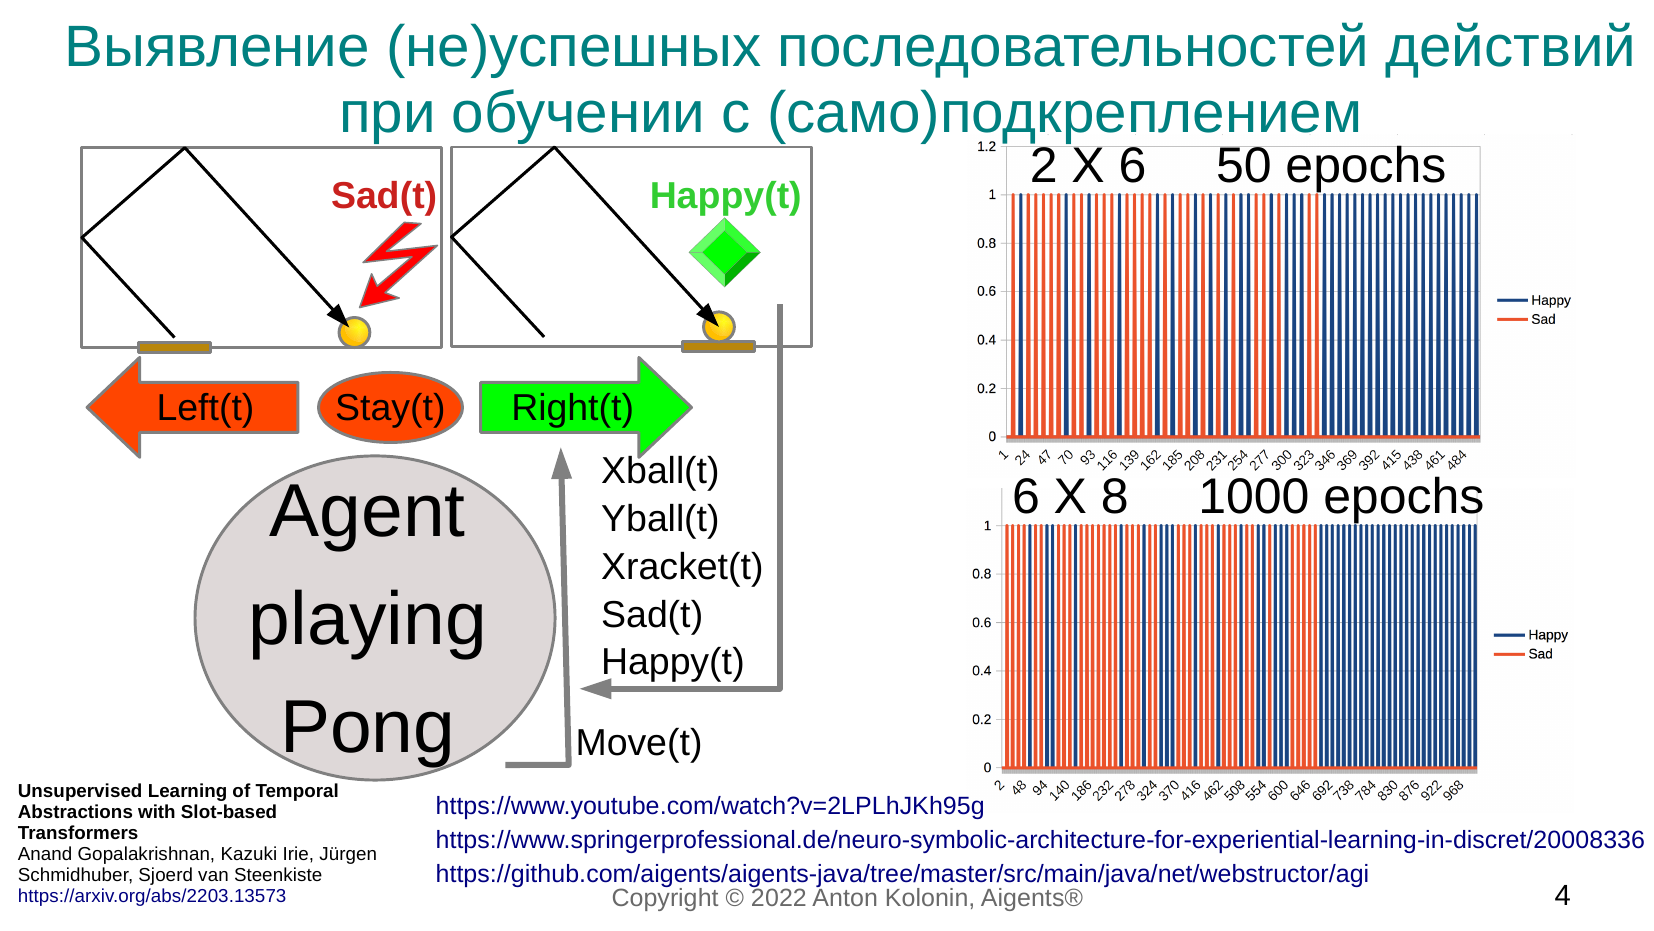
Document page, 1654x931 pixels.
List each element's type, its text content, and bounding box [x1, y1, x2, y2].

text_box https://www.youtube.com/watch?v=2LPLhJKh95g https://www.springerprofessional.de/neuro-symbolic-architecture-for-experiential-learning-in-discret/20008336 https://github.com/aigents/aigents-java/tree/master/src/main/java/net/webstructor/agi [420, 784, 1654, 896]
text_box [682, 311, 755, 352]
text_box Unsupervised Learning of Temporal Abstractions with Slot-based Transformers Anand Gopalakrishnan, Kazuki Irie, Jürgen Schmidhuber, Sjoerd van Steenkiste https://arxiv.org/abs/2203.13573 [3, 773, 394, 931]
text_box Right(t) [480, 357, 692, 441]
text_box Sad(t) [316, 167, 465, 225]
text_box Left(t) [87, 357, 298, 458]
text_box [195, 517, 234, 719]
picture [967, 147, 1576, 478]
text_box 2 X 6 50 epochs [1014, 147, 1504, 201]
text_box Move(t) [560, 713, 732, 771]
picture [688, 225, 765, 290]
text_box Выявление (не)успешных последовательностей действий при обучении с (само)подкреплением [0, 10, 1653, 147]
text_box [394, 776, 415, 780]
text_box [502, 503, 556, 733]
text_box Agent playing Pong [234, 461, 502, 776]
text_box [359, 225, 438, 308]
text_box Happy(t) [634, 167, 833, 225]
text_box [138, 342, 211, 353]
text_box [330, 455, 420, 461]
text_box Stay(t) [318, 372, 463, 443]
text_box [339, 317, 370, 348]
text_box 6 X 8 1000 epochs [997, 460, 1542, 532]
picture [966, 488, 1574, 784]
text_box Xball(t) Yball(t) Xracket(t) Sad(t) Happy(t) [586, 441, 796, 762]
